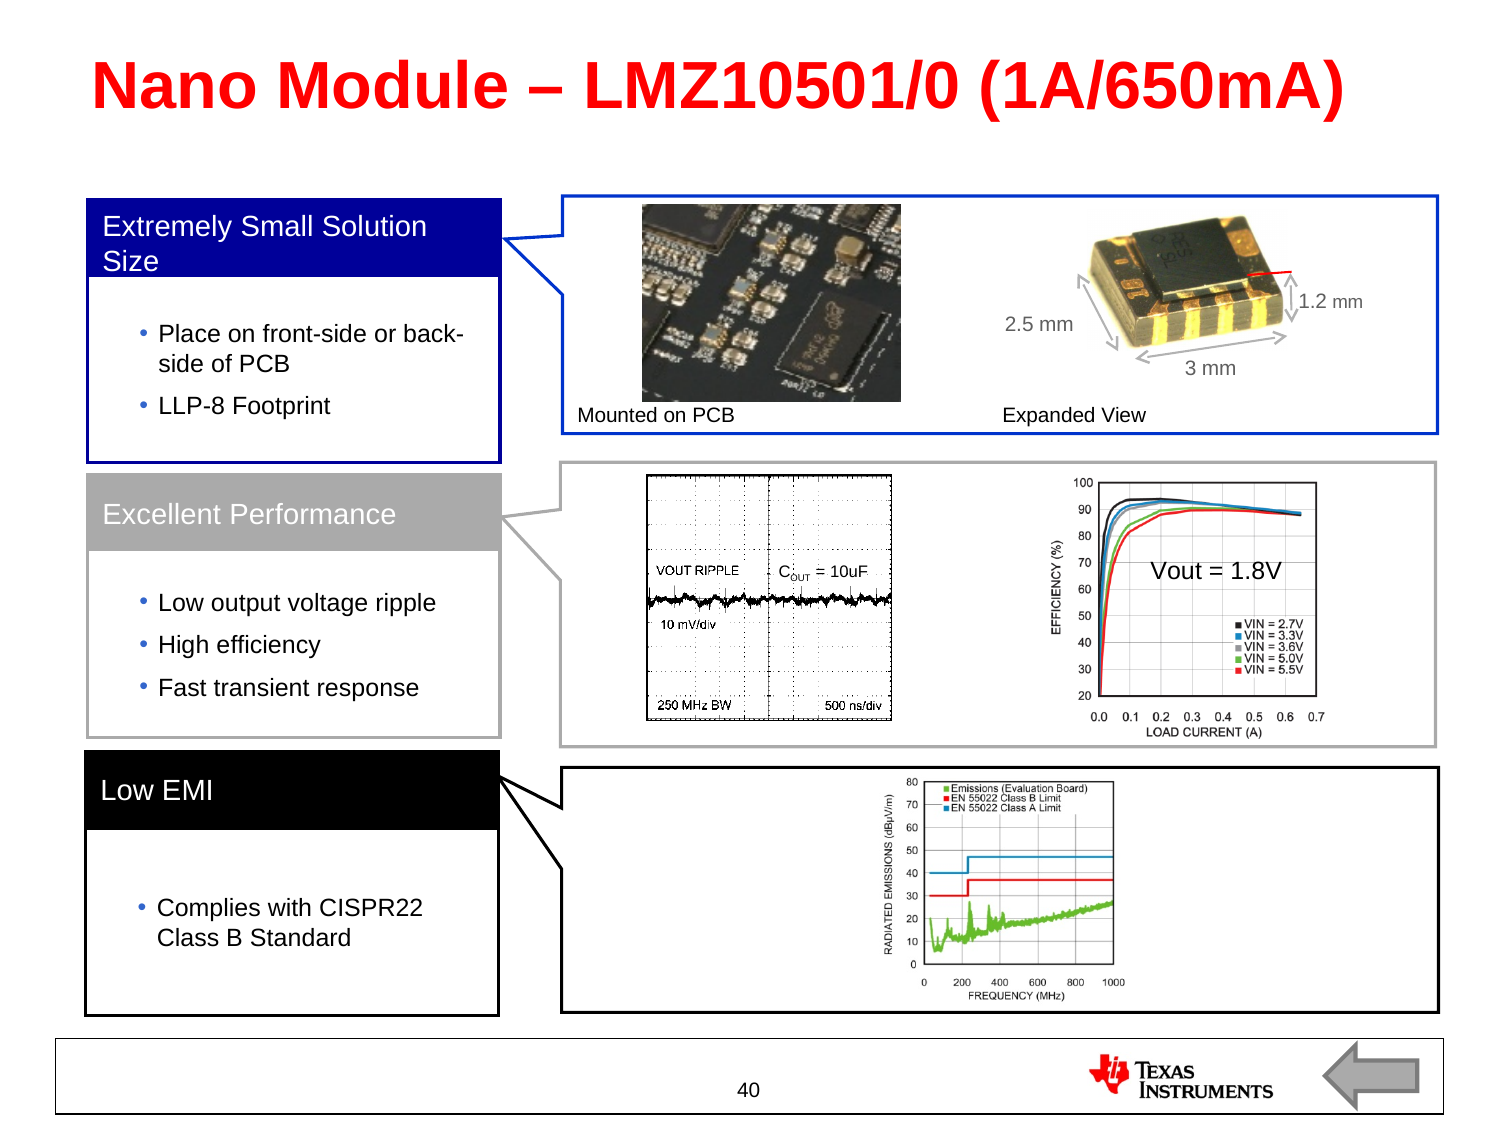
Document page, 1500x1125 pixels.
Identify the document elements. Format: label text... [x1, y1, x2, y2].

text_box 2.5 mm [1004, 314, 1087, 336]
picture [642, 204, 901, 402]
picture [1087, 209, 1288, 351]
text_box [1324, 1045, 1418, 1107]
text_box Low output voltage ripple High efficiency Fast transient response [87, 549, 500, 738]
text_box 1.2 mm [1298, 291, 1390, 307]
text_box Expanded View [987, 393, 1438, 435]
text_box Low EMI [85, 751, 499, 827]
text_box Place on front-side or back-side of PCB LLP-8 Footprint [87, 274, 500, 463]
text_box 3 mm [1184, 358, 1274, 383]
picture [1087, 1052, 1274, 1099]
picture [866, 772, 1136, 1007]
text_box Vout = 1.8V [1135, 546, 1298, 593]
text_box Complies with CISPR22 Class B Standard [85, 828, 499, 1016]
text_box <numero> [715, 1069, 782, 1112]
title Nano Module – LMZ10501/0 (1A/650mA) [76, 0, 1437, 177]
text_box COUT = 10uF [763, 552, 884, 591]
picture [1040, 473, 1331, 743]
picture [646, 474, 892, 721]
text_box Extremely Small Solution Size [87, 200, 500, 274]
text_box Excellent Performance [87, 474, 500, 549]
text_box Mounted on PCB [562, 393, 976, 435]
